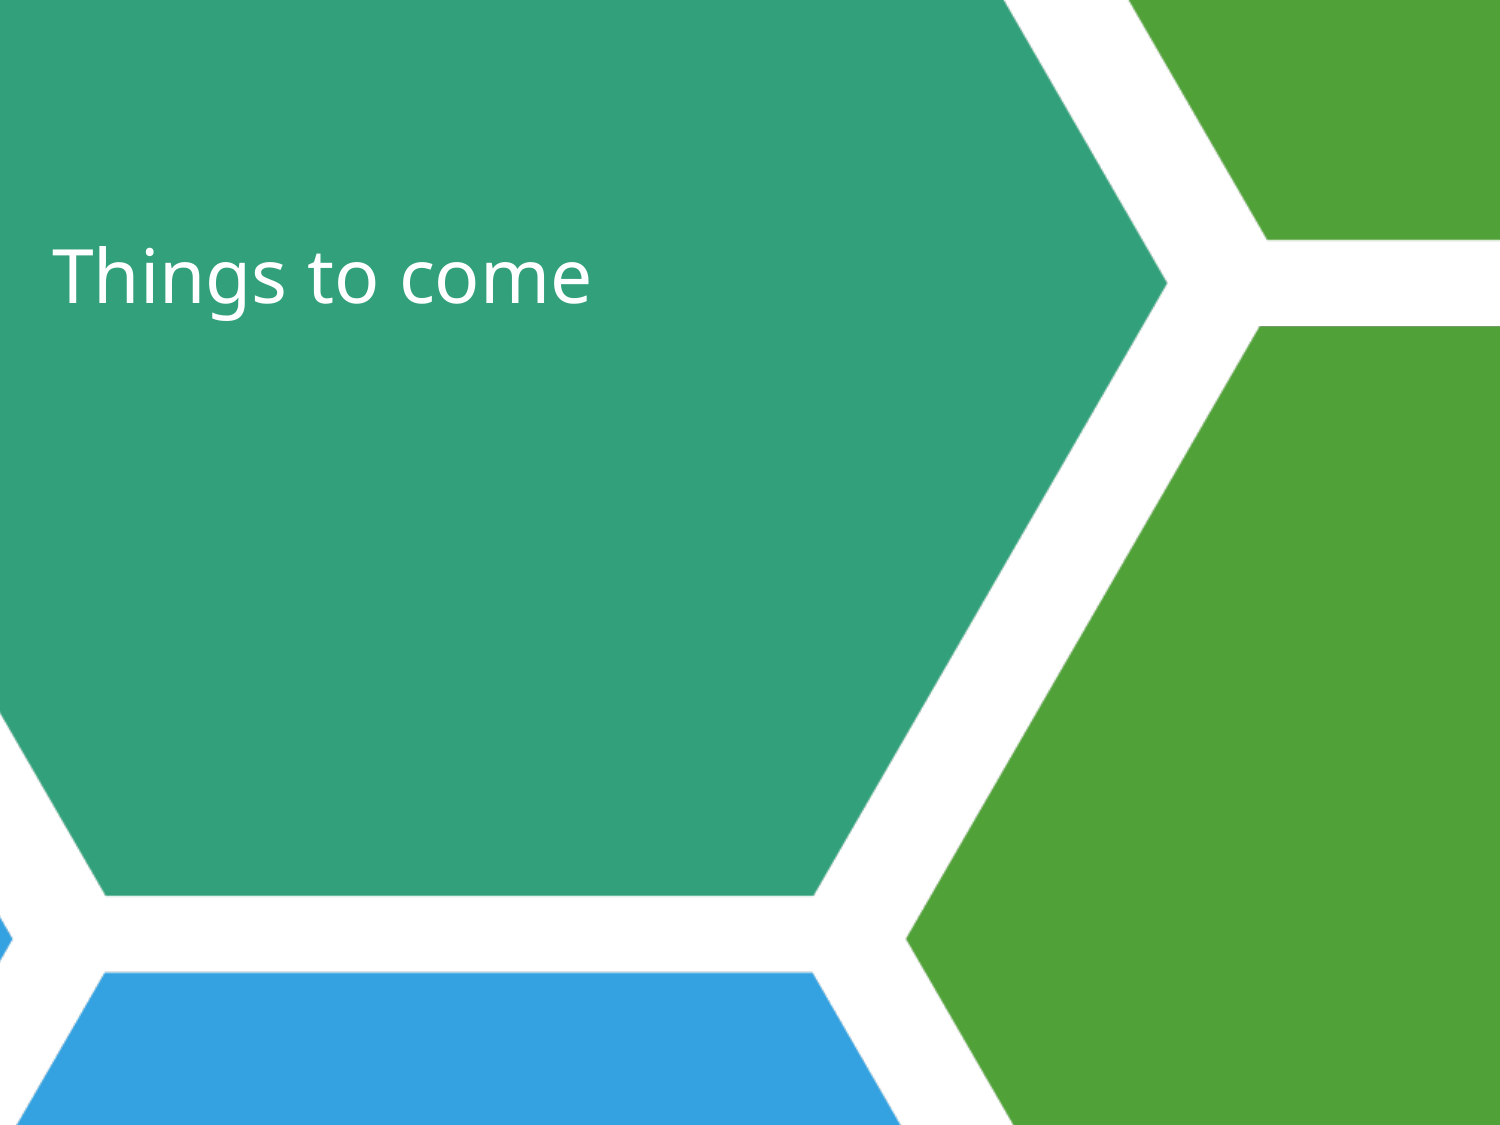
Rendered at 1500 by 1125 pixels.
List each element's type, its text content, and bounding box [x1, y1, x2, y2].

title Things to come [52, 147, 1099, 401]
picture [0, 0, 1500, 1125]
